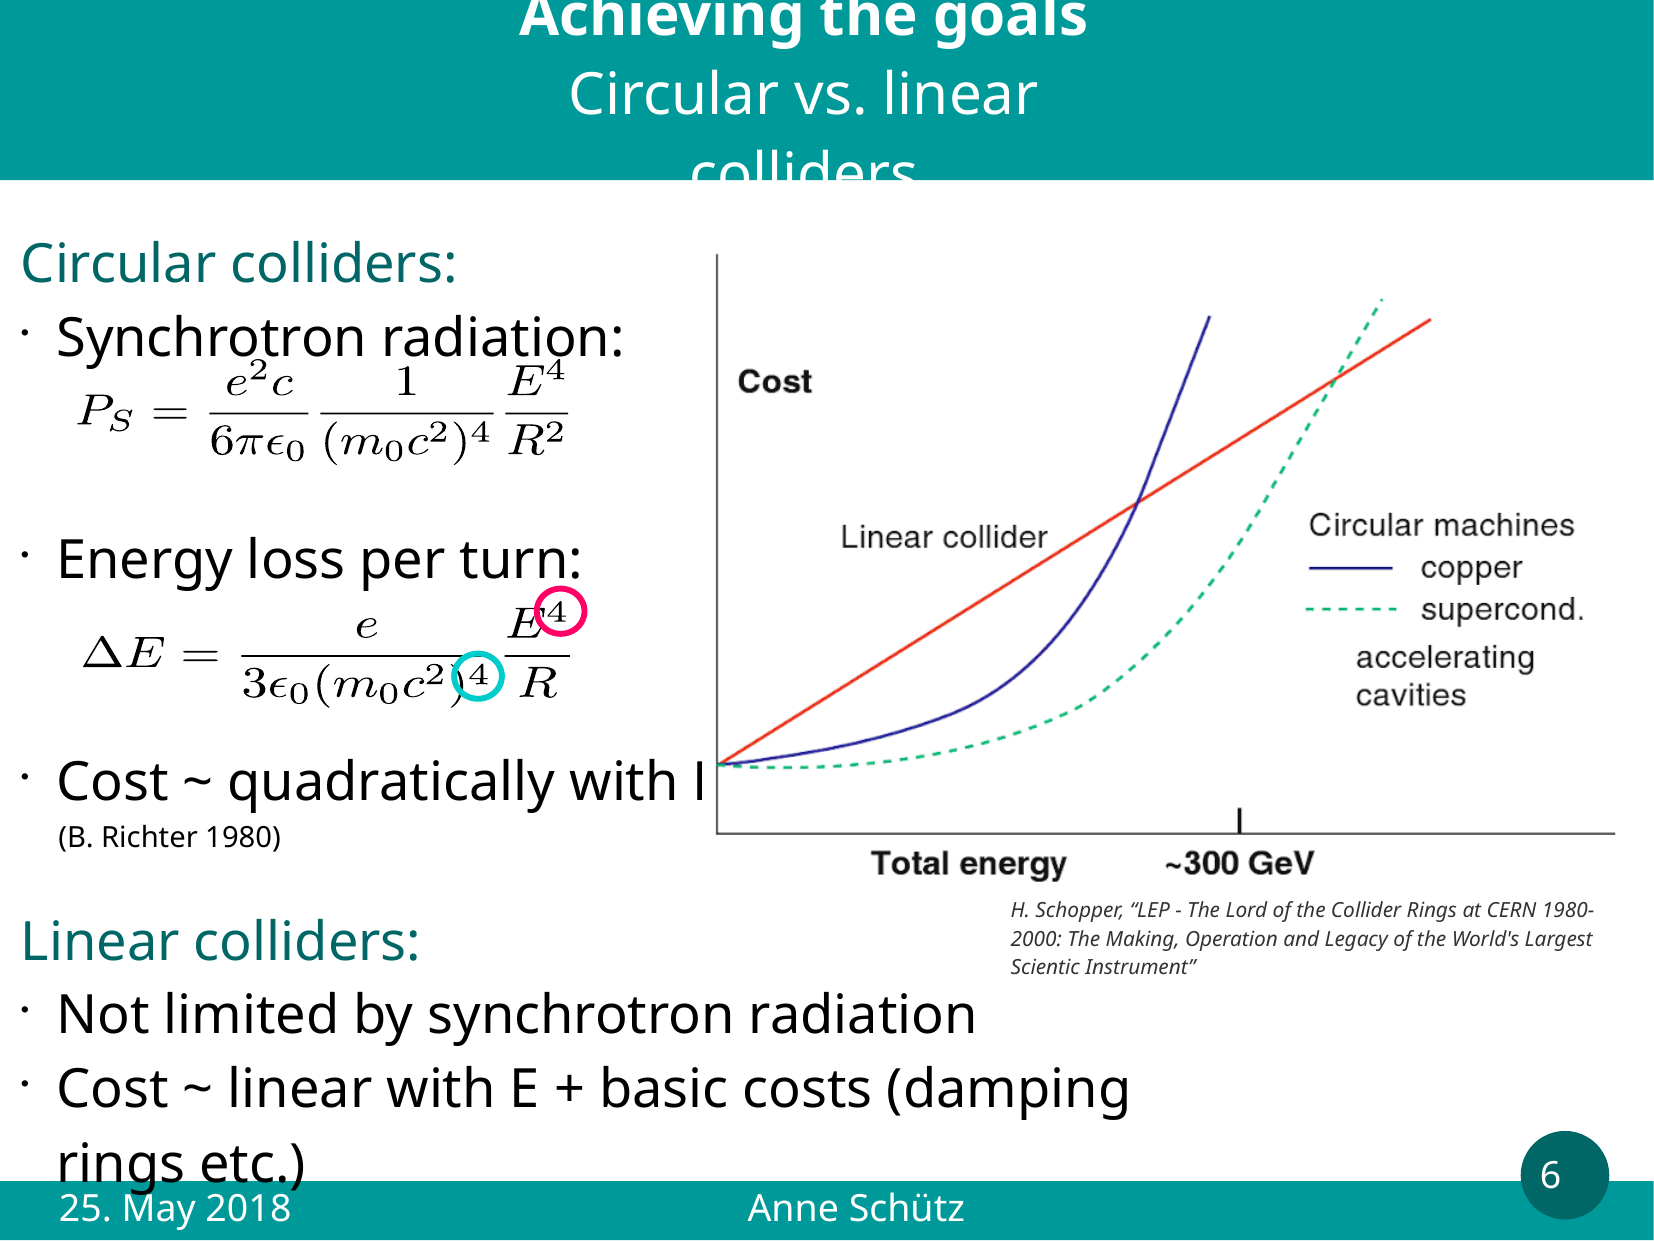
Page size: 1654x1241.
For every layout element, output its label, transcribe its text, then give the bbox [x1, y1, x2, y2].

title Achieving the goals Circular vs. linear colliders [519, 0, 1135, 219]
text_box Linear colliders: Not limited by synchrotron radiation Cost ~ linear with E + basic costs (damping rings etc.) [20, 930, 1227, 1171]
text_box H. Schopper, “LEP - The Lord of the Collider Rings at CERN 1980-2000: The Making, Operation and Legacy of the World's Largest Scientic Instrument” [995, 888, 1641, 966]
text_box Circular colliders: Synchrotron radiation: Energy loss per turn: Cost ~ quadratically with E (B. Richter 1980) [20, 165, 1227, 916]
picture [702, 245, 1621, 889]
